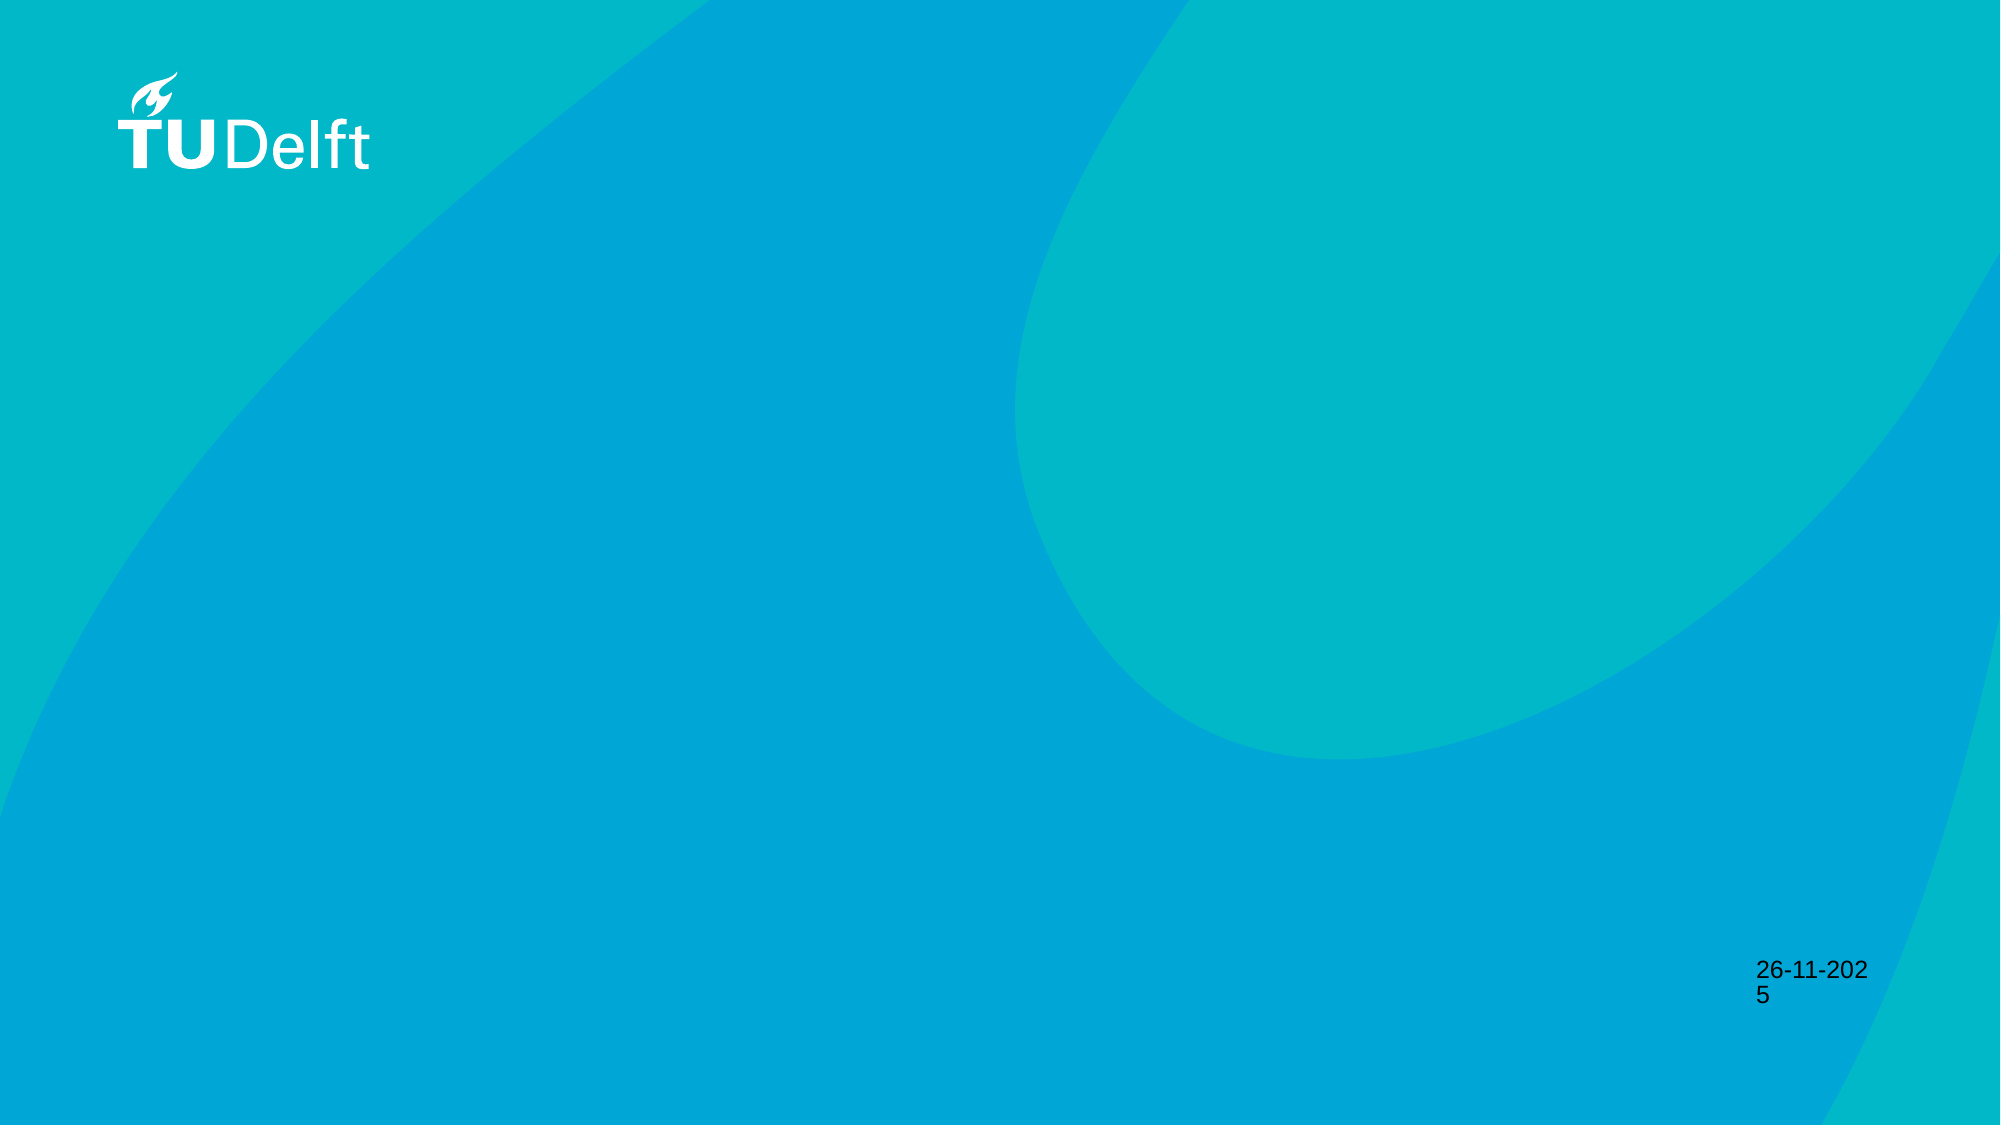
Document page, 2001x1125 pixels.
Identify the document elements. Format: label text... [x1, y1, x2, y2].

slide_number 26-11-2025 [1756, 953, 1882, 984]
